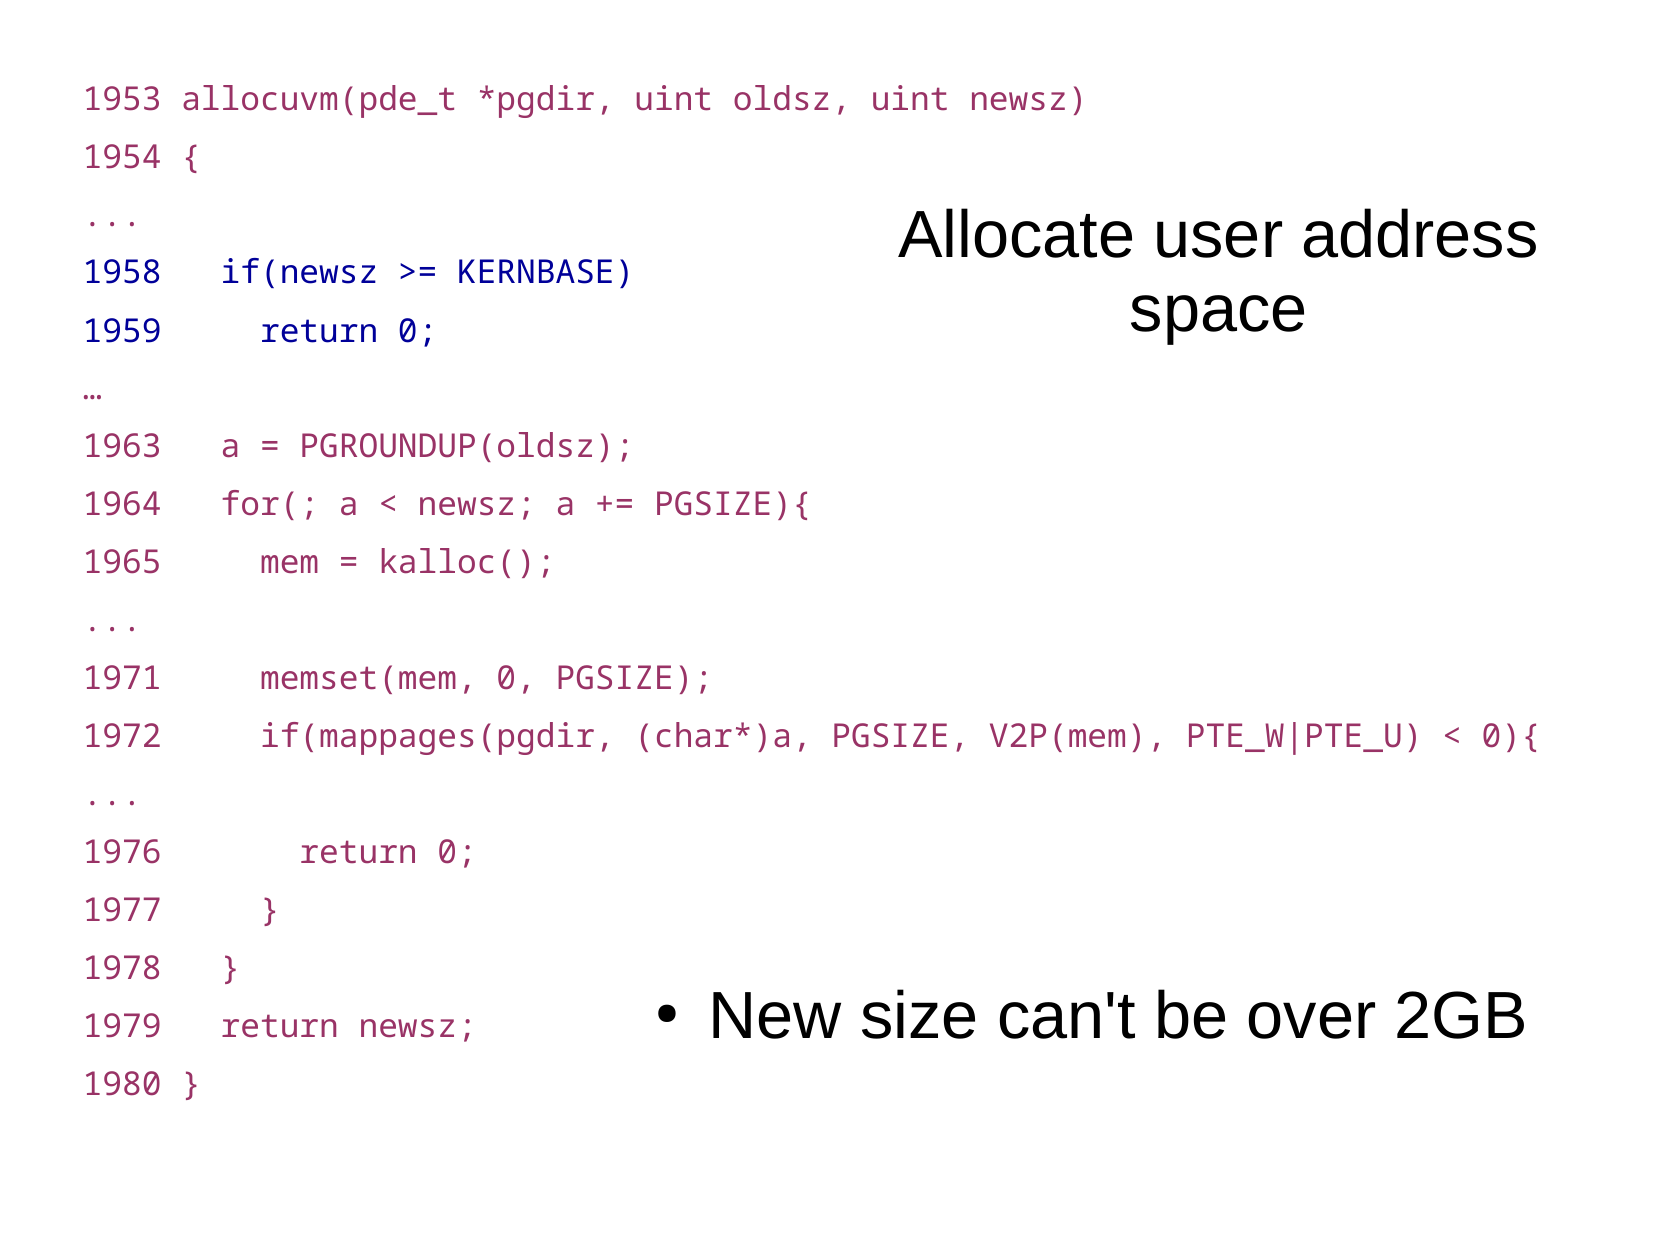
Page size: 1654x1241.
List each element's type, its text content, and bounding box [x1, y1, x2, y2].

list 1953 allocuvm(pde_t *pgdir, uint oldsz, uint newsz) 1954 { ... 1958 if(newsz >= KERNBASE) 1959 return 0; … 1963 a = PGROUNDUP(oldsz); 1964 for(; a < newsz; a += PGSIZE){ 1965 mem = kalloc(); ... 1971 memset(mem, 0, PGSIZE); 1972 if(mappages(pgdir, (char*)a, PGSIZE, V2P(mem), PTE_W|PTE_U) < 0){ ... 1976 return 0; 1977 } 1978 } 1979 return newsz; 1980 } [82, 75, 1571, 1163]
list New size can't be over 2GB [637, 978, 1530, 1126]
title Allocate user address space [825, 167, 1613, 376]
